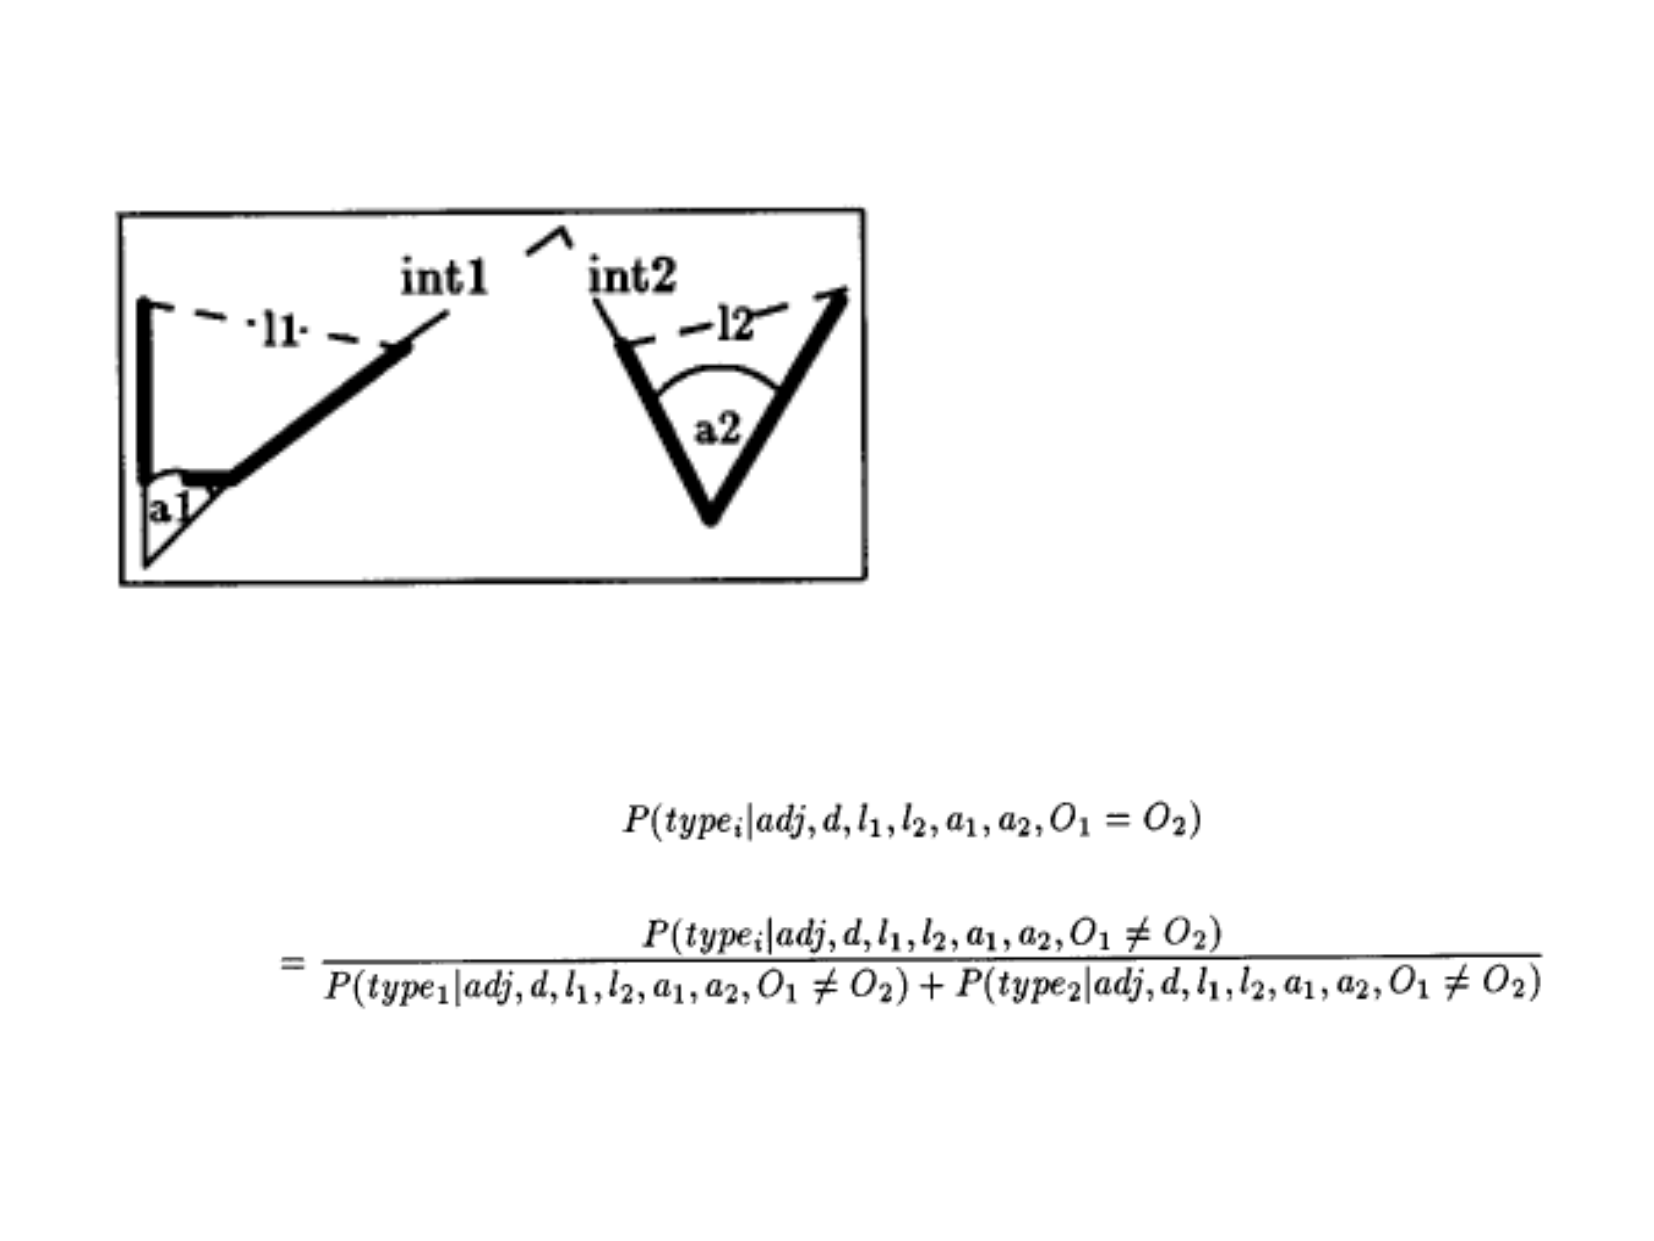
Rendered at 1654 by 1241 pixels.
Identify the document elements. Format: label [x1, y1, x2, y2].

picture [236, 764, 1612, 1034]
picture [33, 150, 946, 669]
